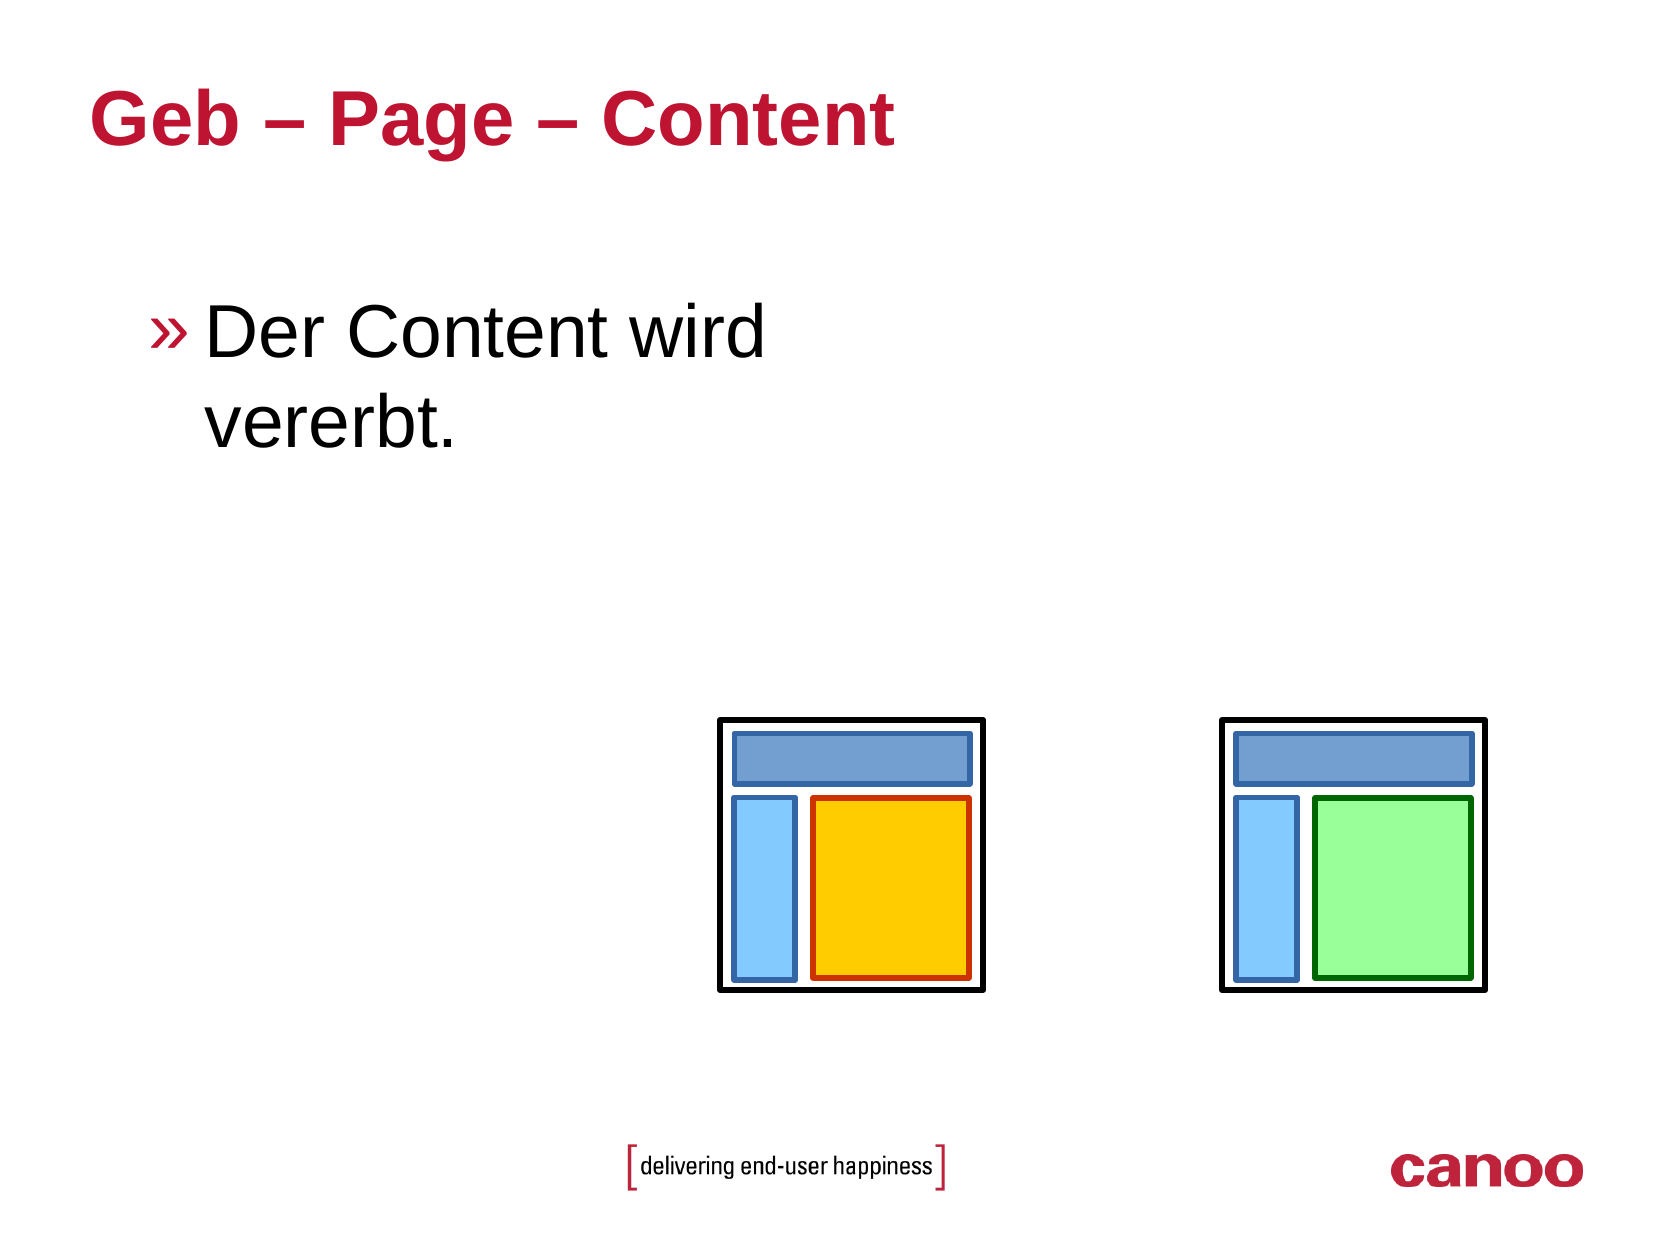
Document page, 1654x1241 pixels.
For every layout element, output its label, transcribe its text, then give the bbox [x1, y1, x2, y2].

picture [1391, 1154, 1583, 1187]
list Der Content wird vererbt. [134, 275, 1546, 511]
text_box [734, 733, 970, 784]
text_box [1315, 798, 1471, 978]
text_box [1236, 797, 1298, 980]
picture [621, 1140, 951, 1194]
text_box [813, 798, 969, 978]
text_box [734, 797, 796, 980]
title Geb – Page – Content [75, 60, 1591, 181]
text_box [1236, 733, 1472, 784]
